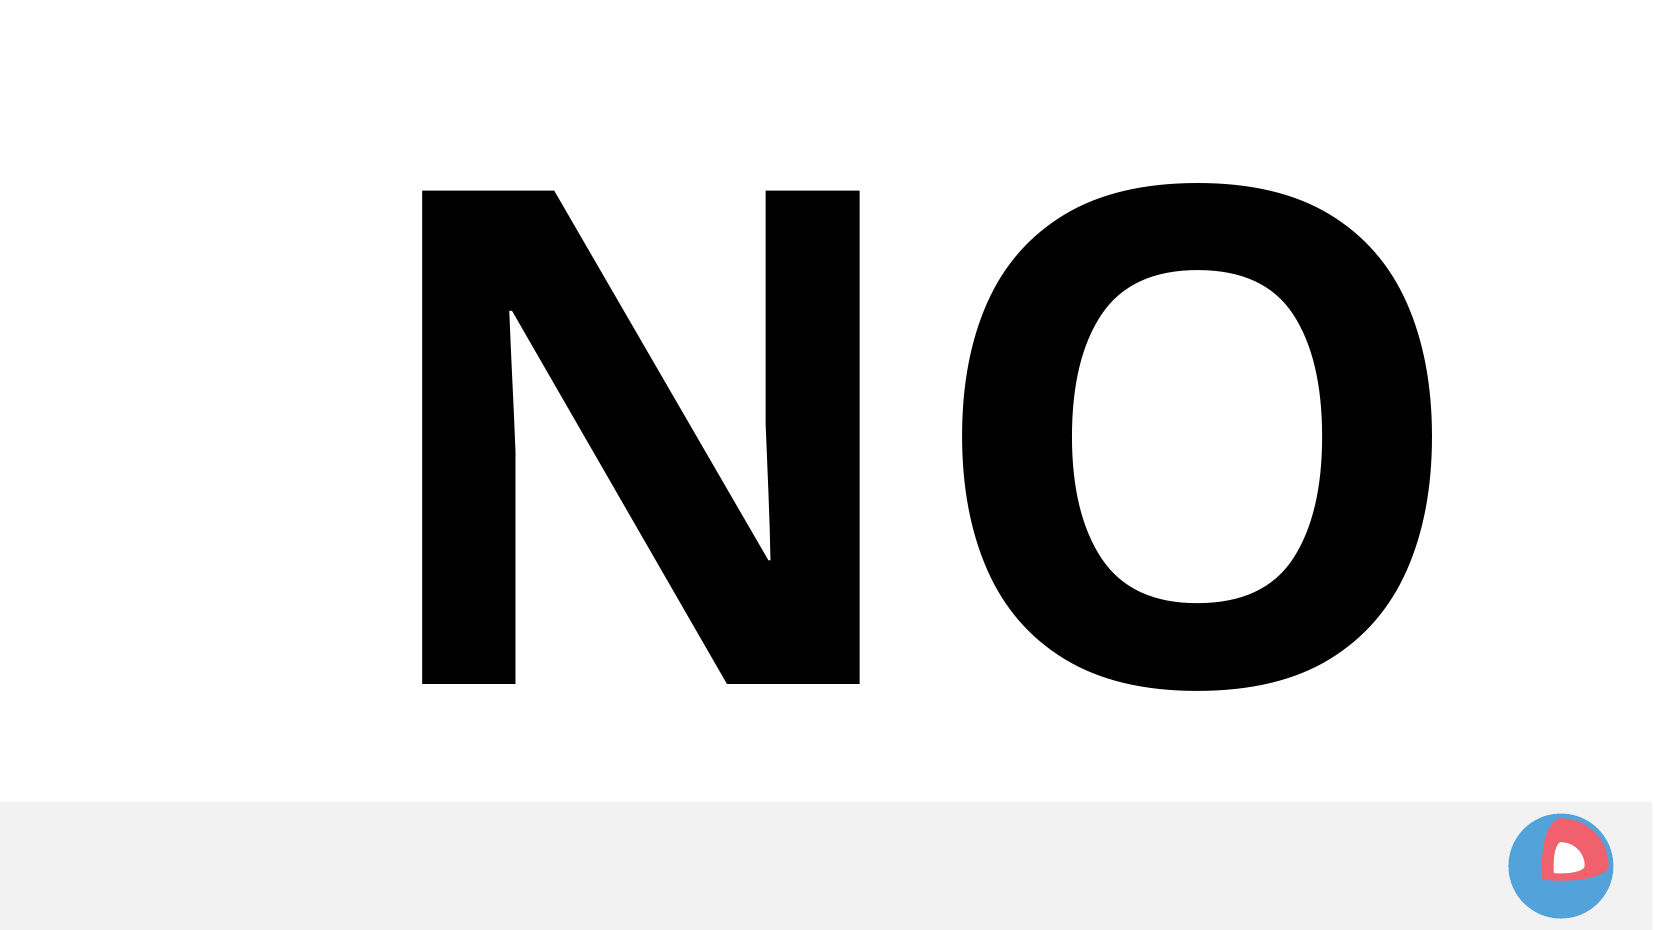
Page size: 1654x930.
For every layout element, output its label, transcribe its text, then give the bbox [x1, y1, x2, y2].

text_box NO [345, 0, 1308, 822]
